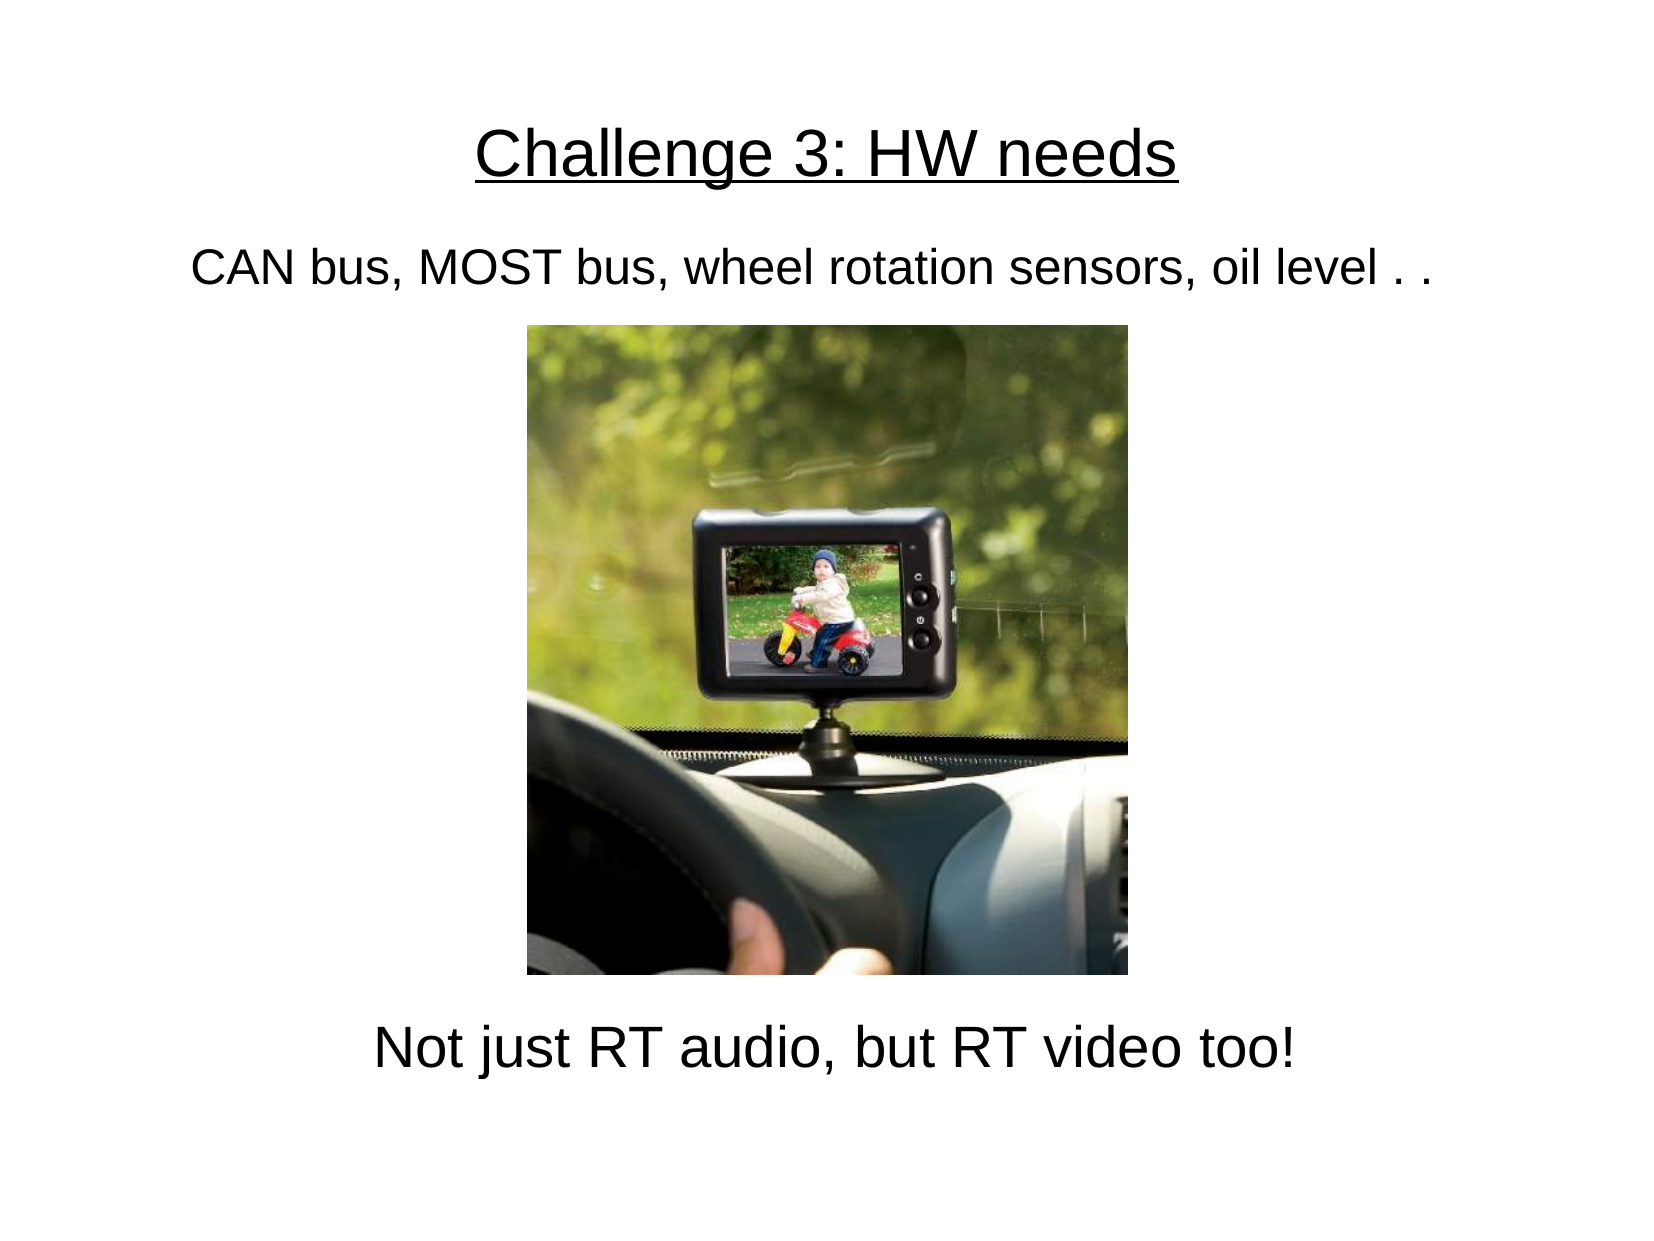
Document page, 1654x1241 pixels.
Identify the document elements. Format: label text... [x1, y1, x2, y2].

text_box CAN bus, MOST bus, wheel rotation sensors, oil level . . [175, 231, 1478, 303]
picture [527, 325, 1128, 976]
title Challenge 3: HW needs [82, 49, 1571, 257]
text_box Not just RT audio, but RT video too! [337, 1007, 1316, 1088]
